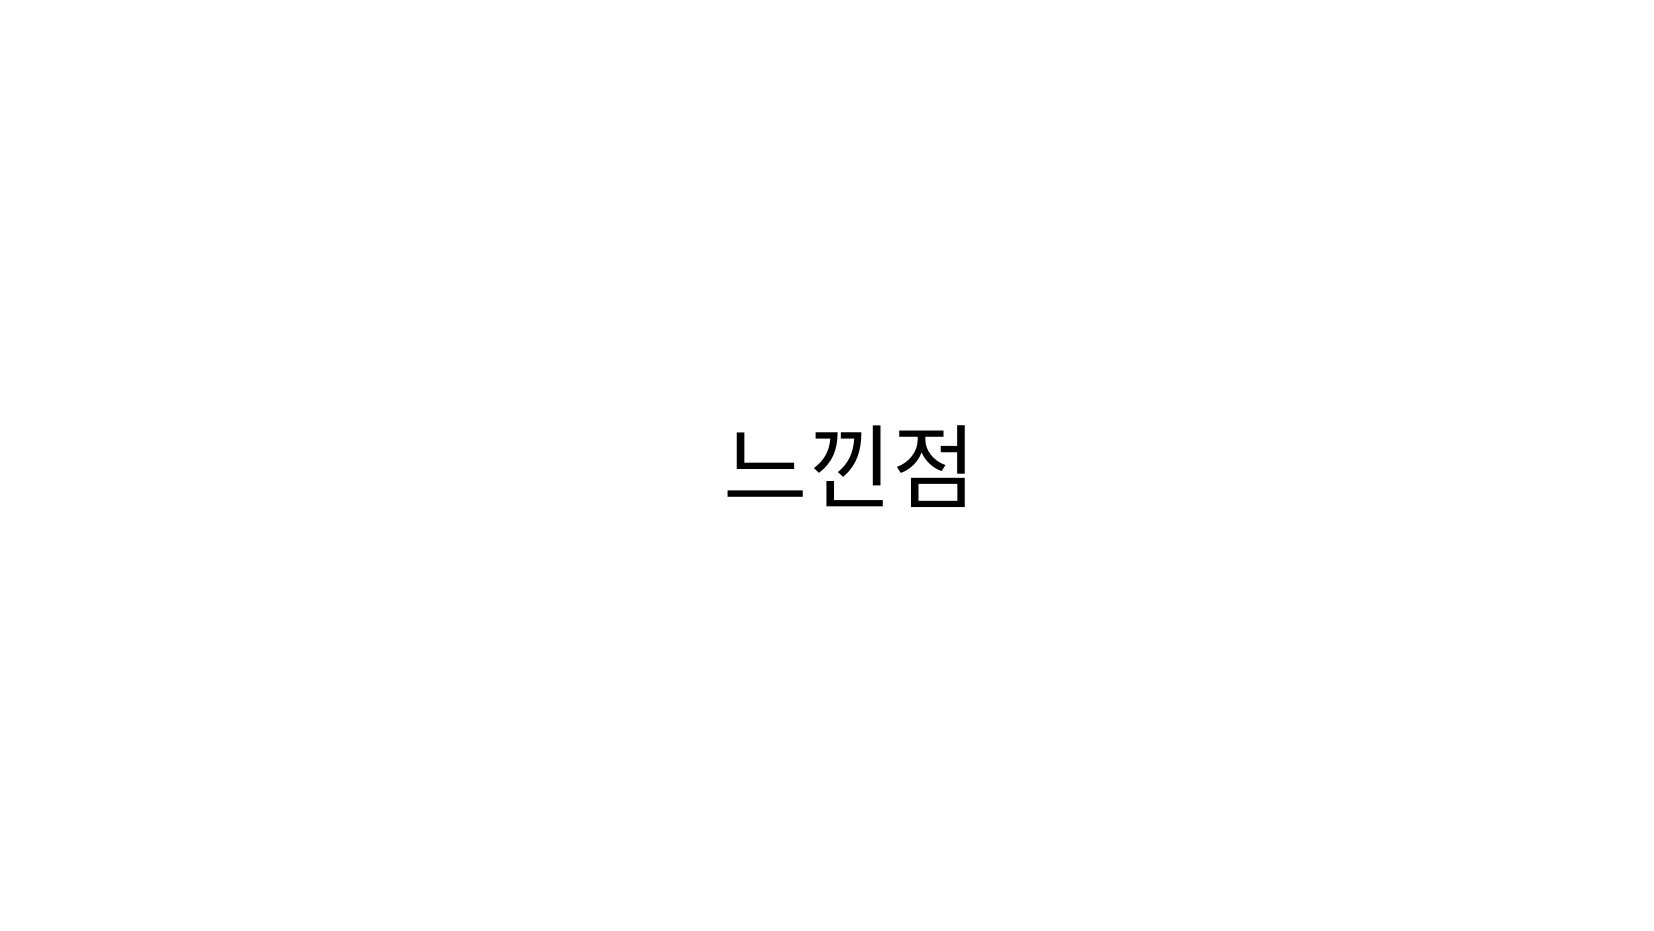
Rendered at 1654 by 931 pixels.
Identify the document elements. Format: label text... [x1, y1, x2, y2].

title 느낀점 [106, 384, 1595, 540]
